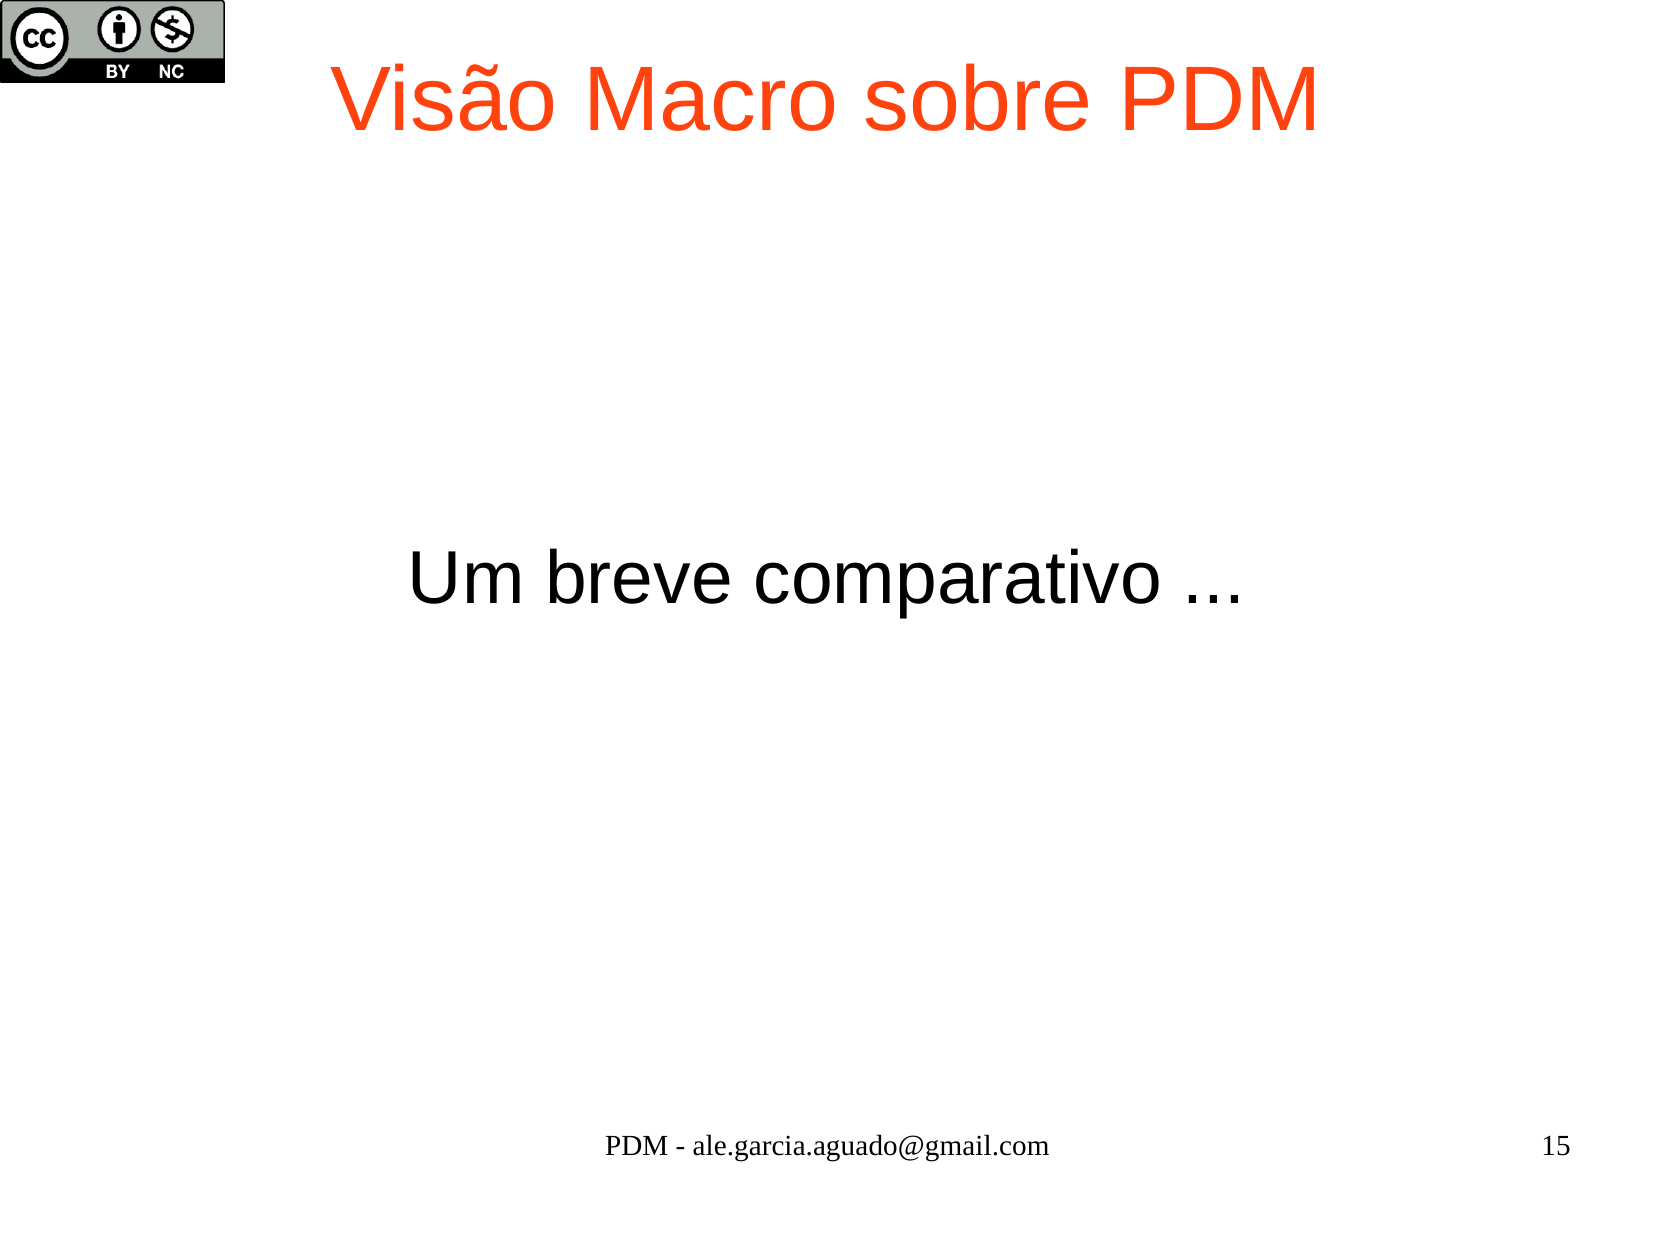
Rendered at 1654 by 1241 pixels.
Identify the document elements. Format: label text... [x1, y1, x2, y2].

title Um breve comparativo ... [82, 493, 1571, 662]
title Visão Macro sobre PDM [82, 31, 1571, 166]
picture [0, 0, 225, 83]
